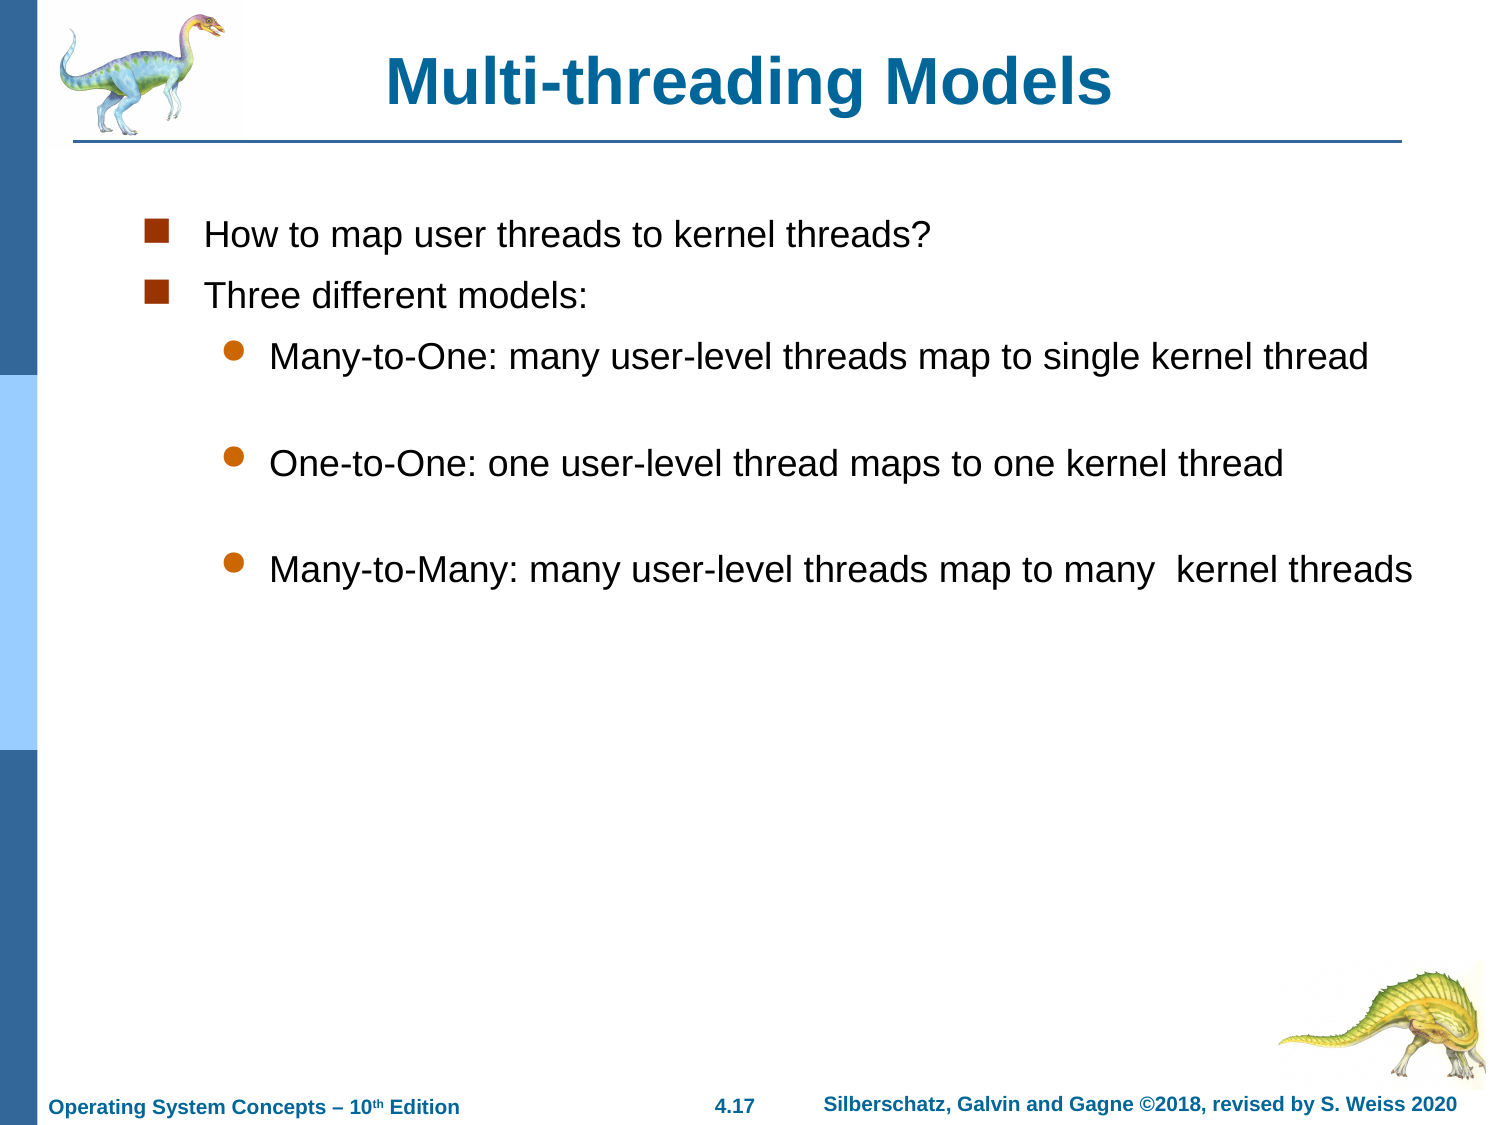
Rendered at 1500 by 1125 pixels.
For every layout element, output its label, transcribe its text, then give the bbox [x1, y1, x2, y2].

title Multi-threading Models [75, 31, 1426, 126]
picture [46, 0, 243, 149]
list How to map user threads to kernel threads? Three different models: Many-to-One: many user-level threads map to single kernel thread One-to-One: one user-level thread maps to one kernel thread Many-to-Many: many user-level threads map to many kernel threads [132, 202, 1483, 946]
picture [1140, 1096, 1148, 1101]
picture [1275, 959, 1486, 1090]
